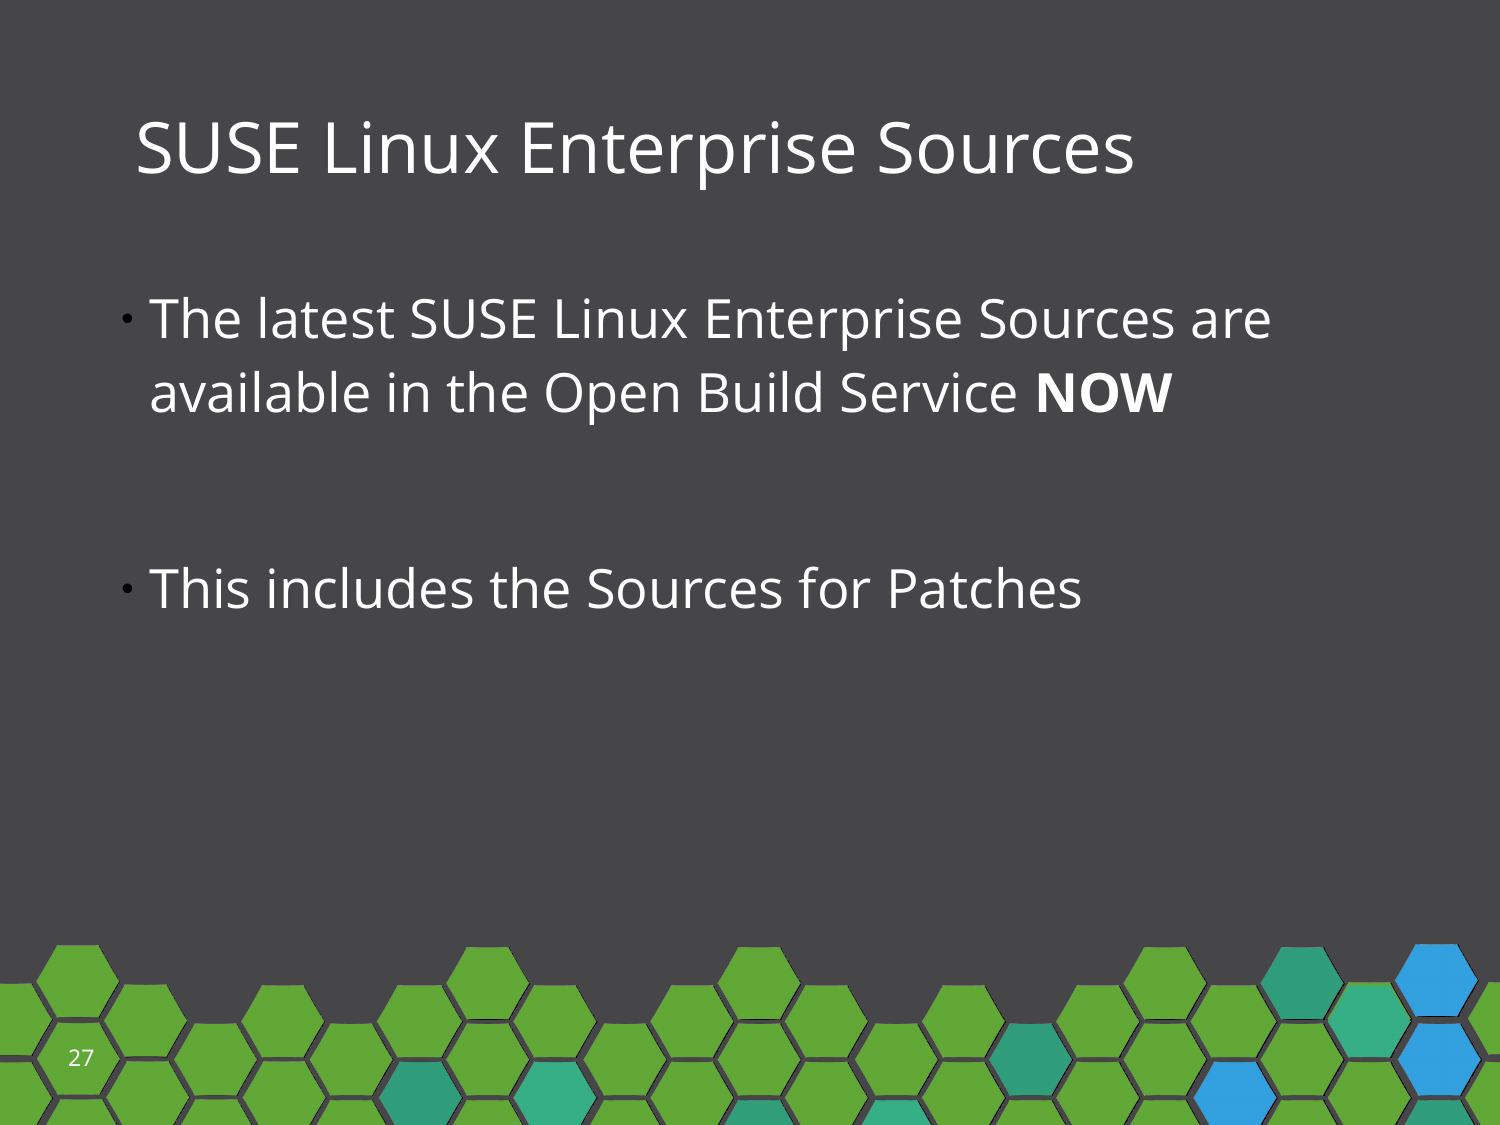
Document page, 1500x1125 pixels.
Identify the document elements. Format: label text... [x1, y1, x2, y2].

picture [0, 944, 1500, 1125]
title SUSE Linux Enterprise Sources [135, 65, 1372, 228]
list The latest SUSE Linux Enterprise Sources are available in the Open Build Service NOW This includes the Sources for Patches [120, 280, 1357, 934]
